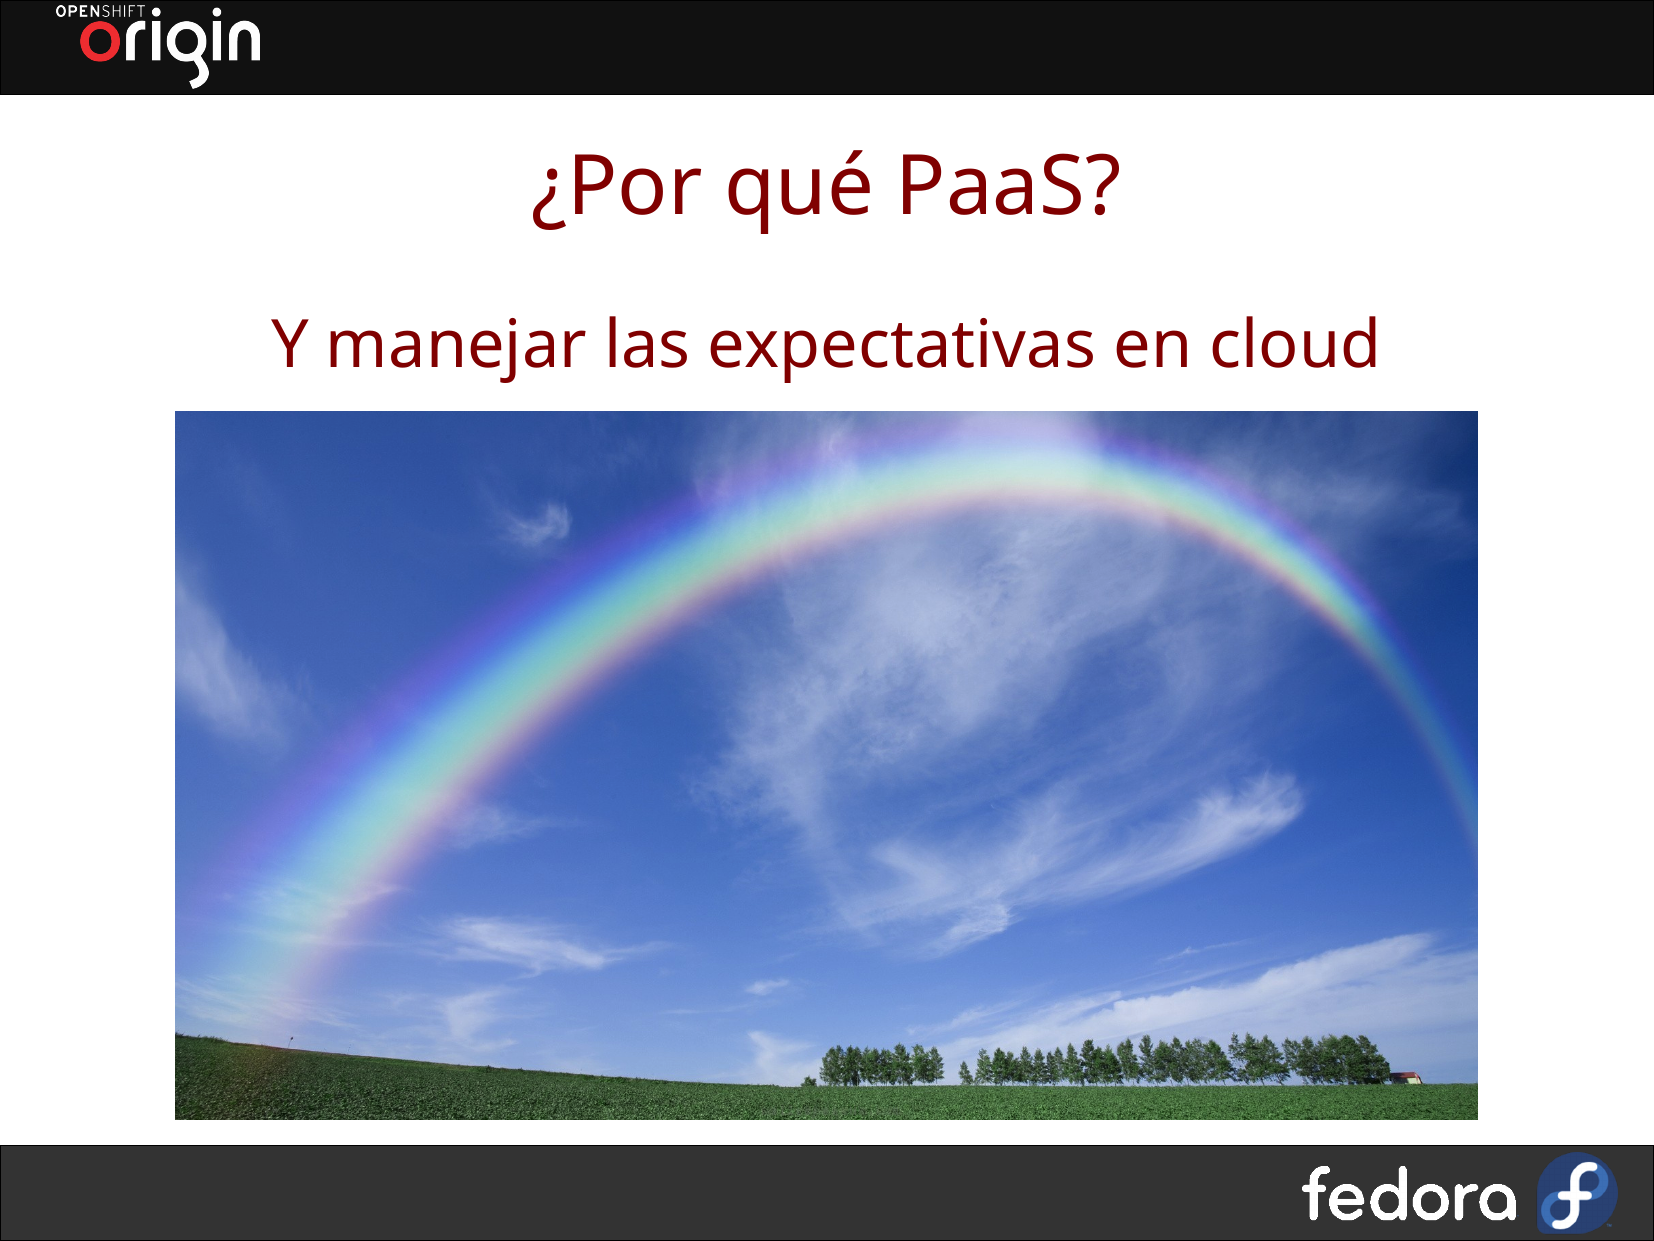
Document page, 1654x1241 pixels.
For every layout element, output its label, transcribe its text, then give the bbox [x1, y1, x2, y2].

title ¿Por qué PaaS? [82, 78, 1571, 287]
list Y manejar las expectativas en cloud [82, 296, 1571, 1099]
picture [175, 411, 1478, 1120]
picture [1299, 1151, 1619, 1235]
picture [56, 5, 260, 89]
